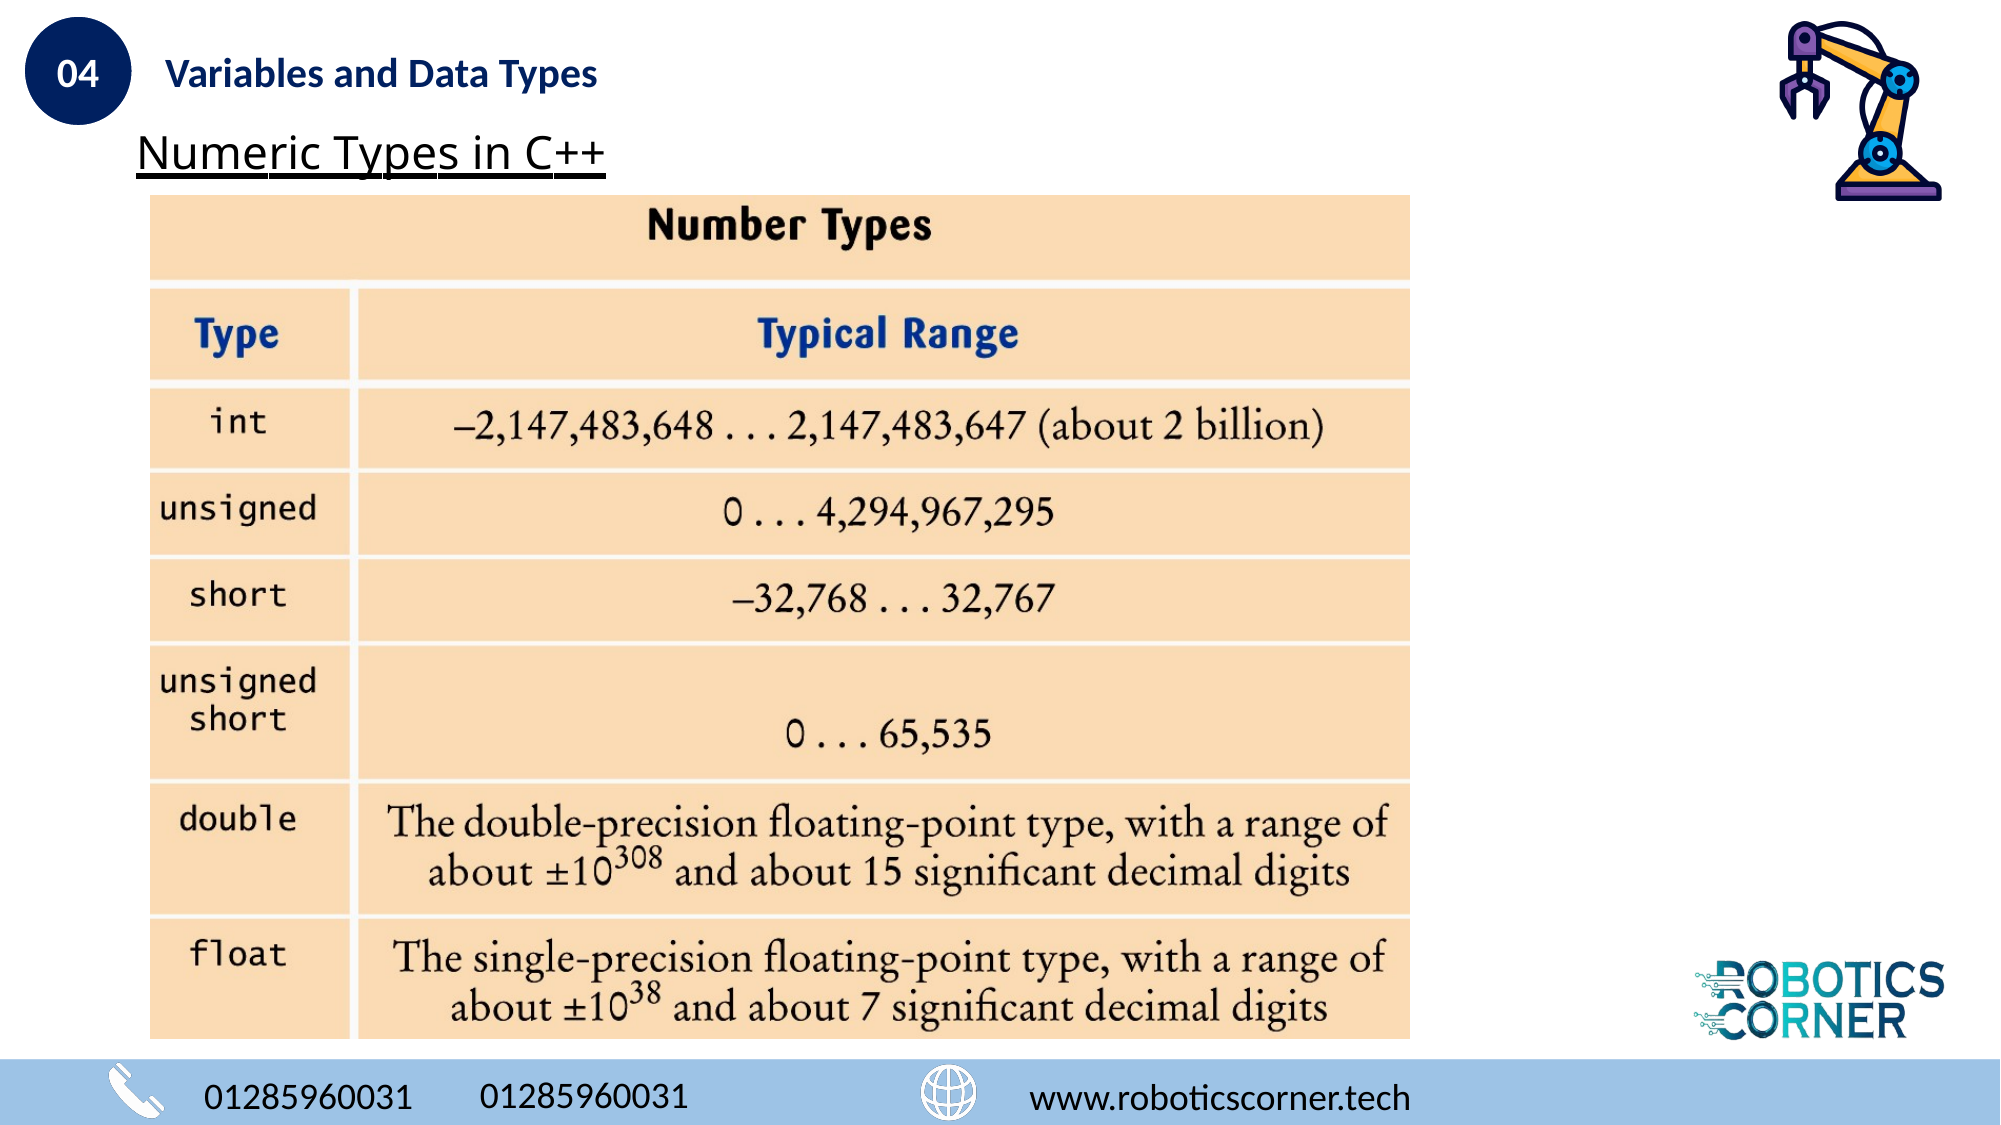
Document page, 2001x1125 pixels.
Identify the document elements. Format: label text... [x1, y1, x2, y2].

picture [1771, 21, 1950, 201]
text_box www.roboticscorner.tech [1014, 1065, 1531, 1125]
picture [915, 1059, 981, 1125]
text_box 04 [22, 14, 134, 128]
text_box 01285960031 [465, 1063, 811, 1124]
title Numeric Types in C++ [133, 54, 811, 245]
text_box Variables and Data Types [150, 38, 697, 103]
text_box [981, 1059, 2000, 1125]
picture [1680, 859, 1953, 1059]
text_box [0, 1059, 915, 1125]
text_box 01285960031 [189, 1064, 495, 1125]
picture [150, 195, 1410, 1039]
picture [103, 1057, 170, 1124]
